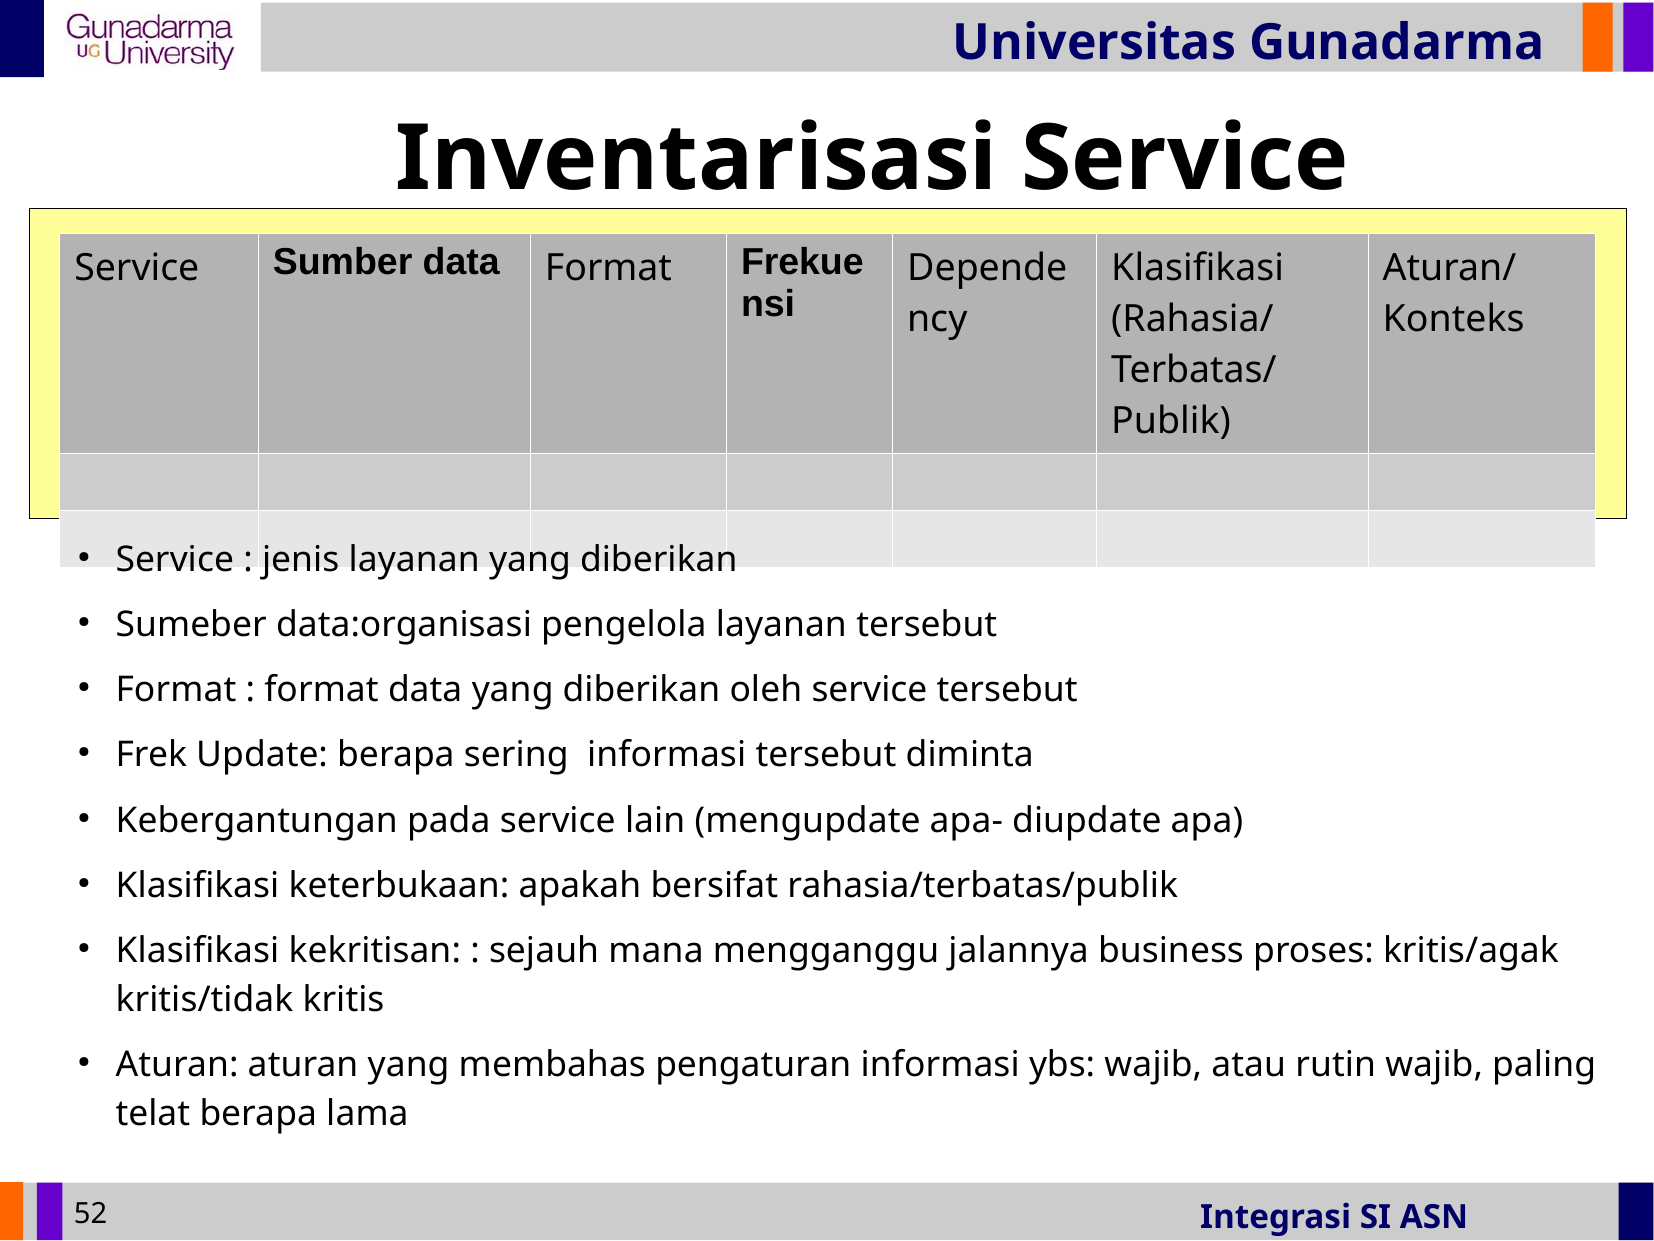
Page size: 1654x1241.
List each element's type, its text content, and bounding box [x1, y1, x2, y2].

table_cell [60, 511, 258, 533]
table_cell [259, 511, 530, 533]
table_cell [1097, 511, 1368, 533]
list Service : jenis layanan yang diberikan Sumeber data:organisasi pengelola layanan tersebut Format : format data yang diberikan oleh service tersebut Frek Update: berapa sering informasi tersebut diminta Kebergantungan pada service lain (mengupdate apa- diupdate apa) Klasifikasi keterbukaan: apakah bersifat rahasia/terbatas/publik Klasifikasi kekritisan: : sejauh mana mengganggu jalannya business proses: kritis/agak kritis/tidak kritis Aturan: aturan yang membahas pengaturan informasi ybs: wajib, atau rutin wajib, paling telat berapa lama [15, 533, 1640, 1141]
table_cell [1369, 511, 1595, 533]
table_header Sumber data [259, 234, 530, 453]
table_header Aturan/Konteks [1369, 234, 1595, 453]
title Inventarisasi Service [116, 49, 1630, 258]
table_cell [1369, 454, 1595, 510]
table_cell [893, 511, 1096, 533]
table_cell [531, 454, 726, 510]
table_cell [60, 454, 258, 510]
text_box [29, 208, 116, 519]
table_cell [727, 511, 892, 533]
table_header Klasifikasi (Rahasia/Terbatas/Publik) [1097, 234, 1368, 453]
table_cell [531, 511, 726, 533]
table_cell [727, 454, 892, 510]
table_header Frekuensi [727, 234, 892, 453]
picture [65, 0, 235, 70]
table_header Dependency [893, 234, 1096, 453]
table_cell [1097, 454, 1368, 510]
text_box [1596, 258, 1627, 519]
table_cell [259, 454, 530, 510]
table_cell [893, 454, 1096, 510]
table_header Service [60, 234, 258, 453]
table_header Format [531, 234, 726, 453]
